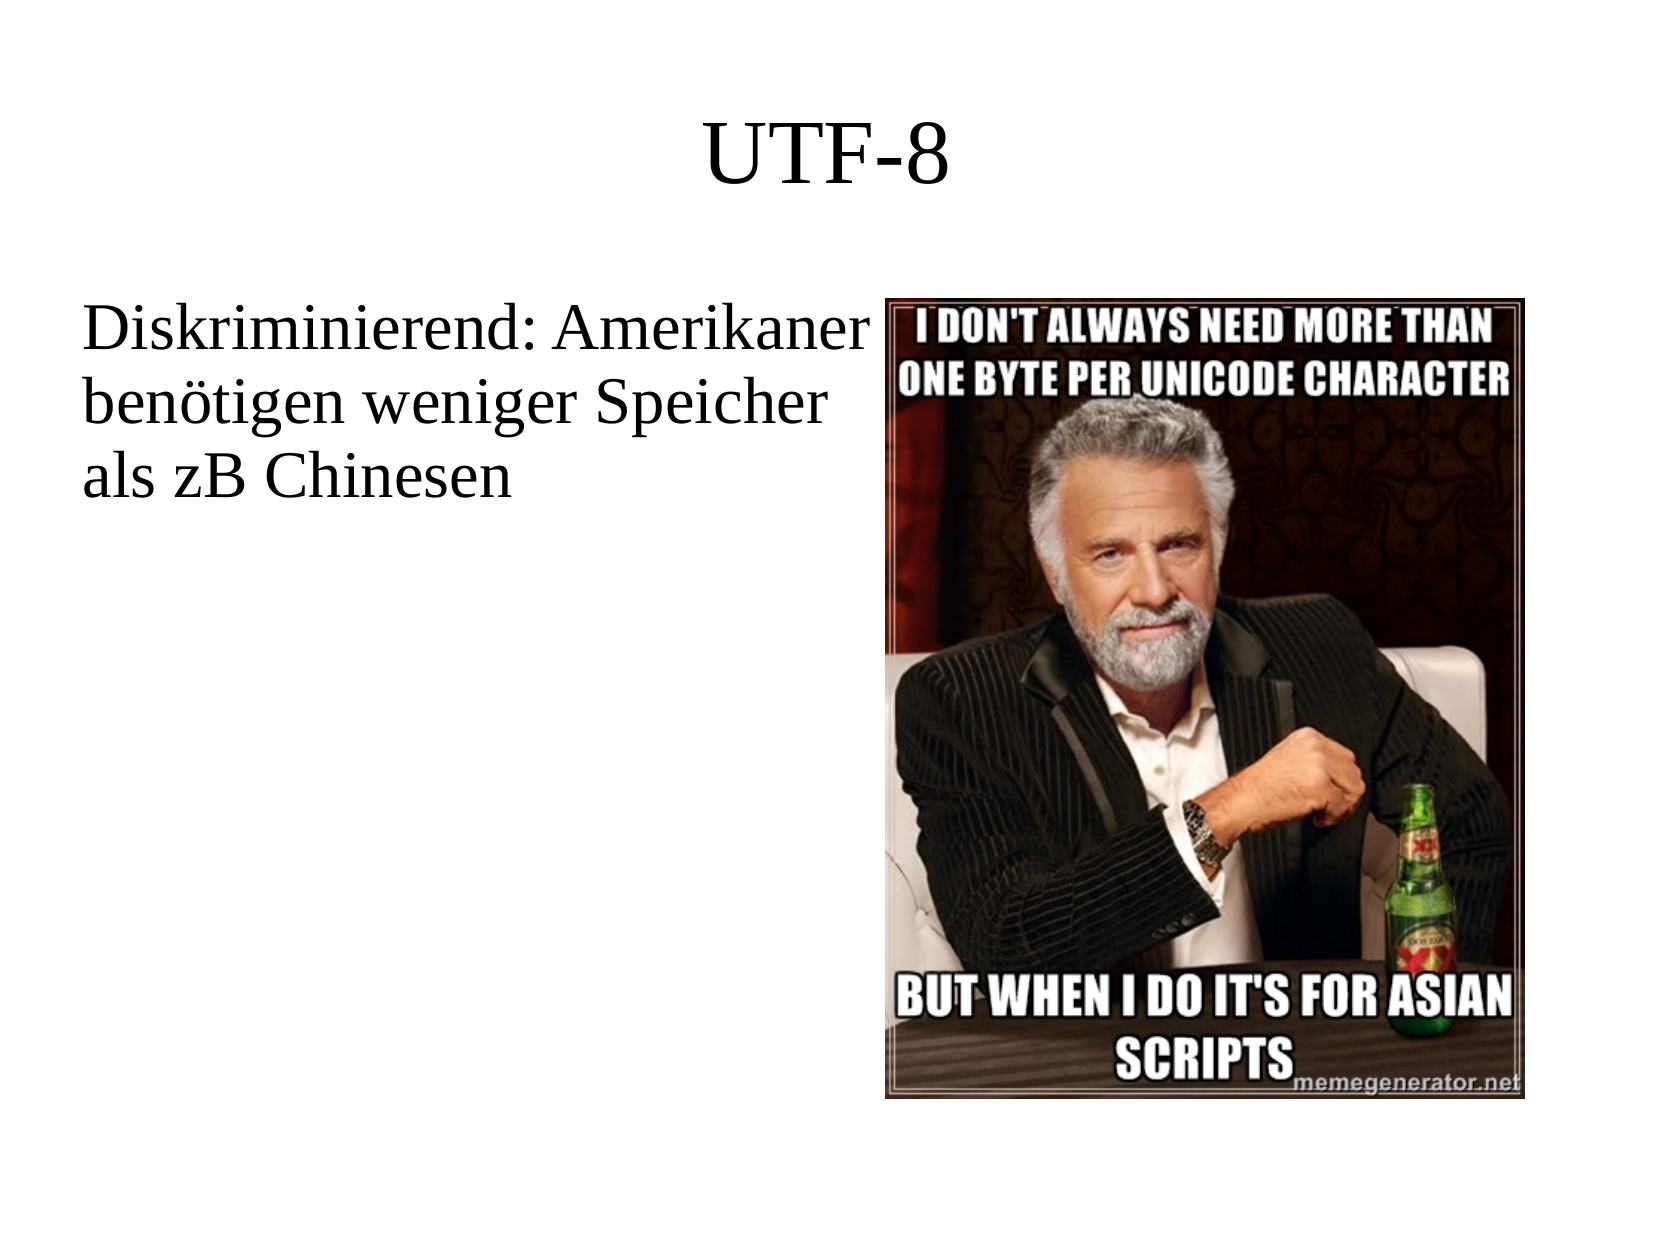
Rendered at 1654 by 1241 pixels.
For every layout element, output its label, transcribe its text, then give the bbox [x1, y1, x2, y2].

picture [885, 298, 1525, 1099]
title UTF-8 [82, 49, 1571, 257]
list Diskriminierend: Amerikaner benötigen weniger Speicher als zB Chinesen [82, 290, 886, 1010]
